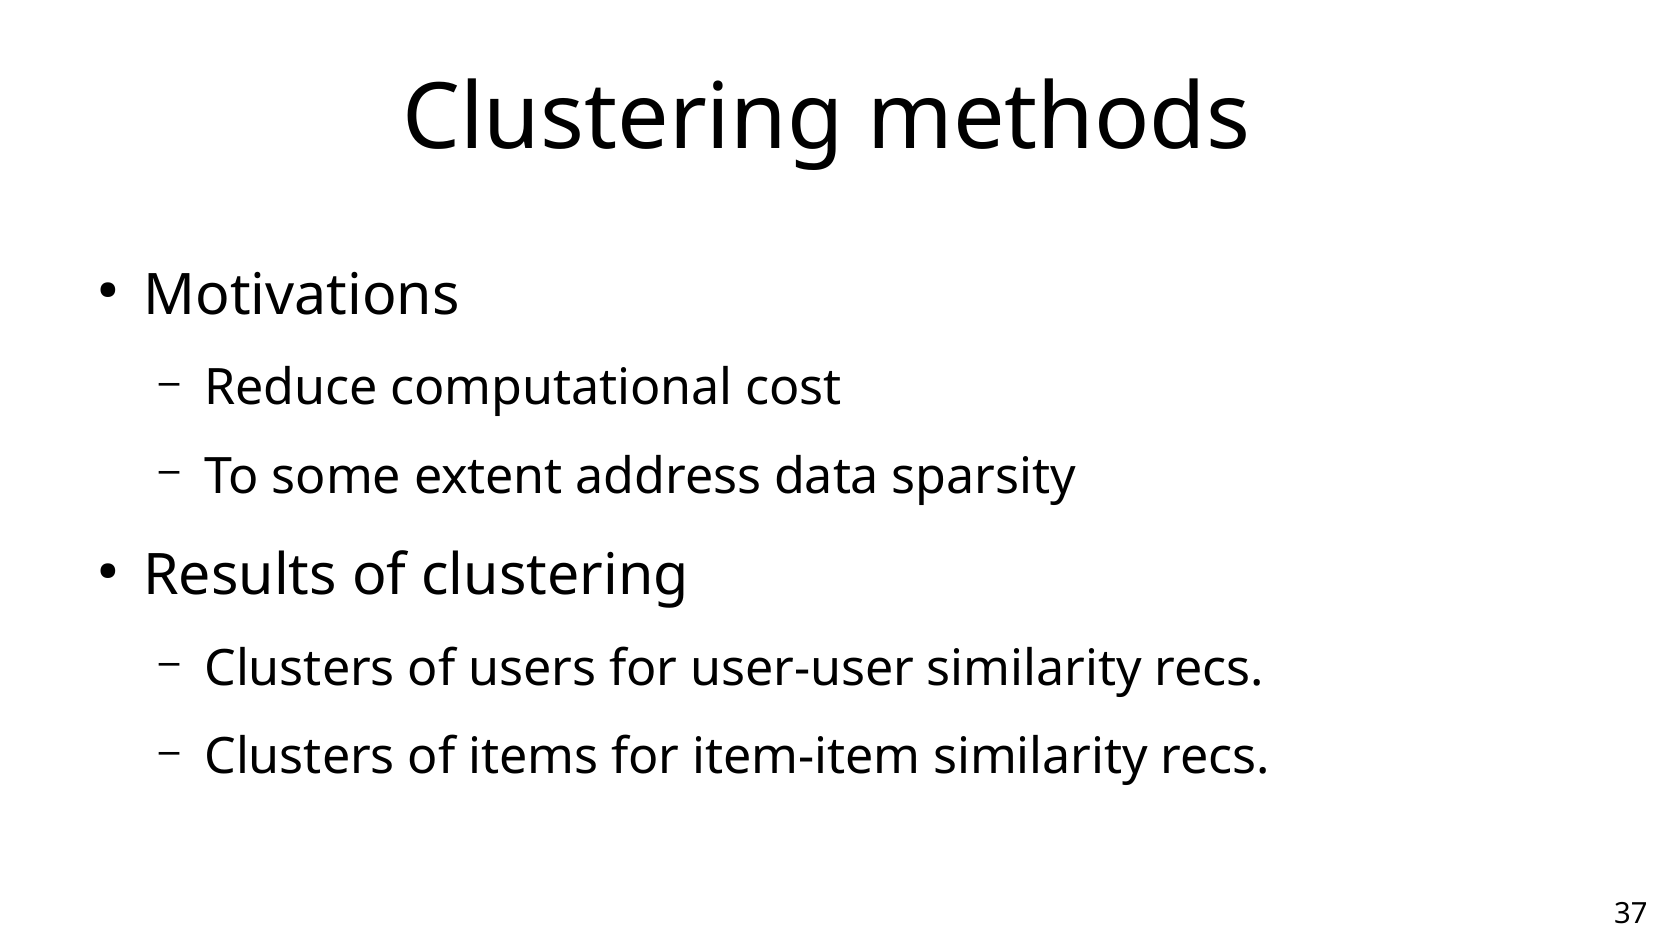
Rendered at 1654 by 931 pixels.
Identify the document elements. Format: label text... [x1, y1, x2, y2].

title Clustering methods [82, 1, 1571, 226]
list Motivations Reduce computational cost To some extent address data sparsity Results of clustering Clusters of users for user-user similarity recs. Clusters of items for item-item similarity recs. [82, 253, 1571, 793]
